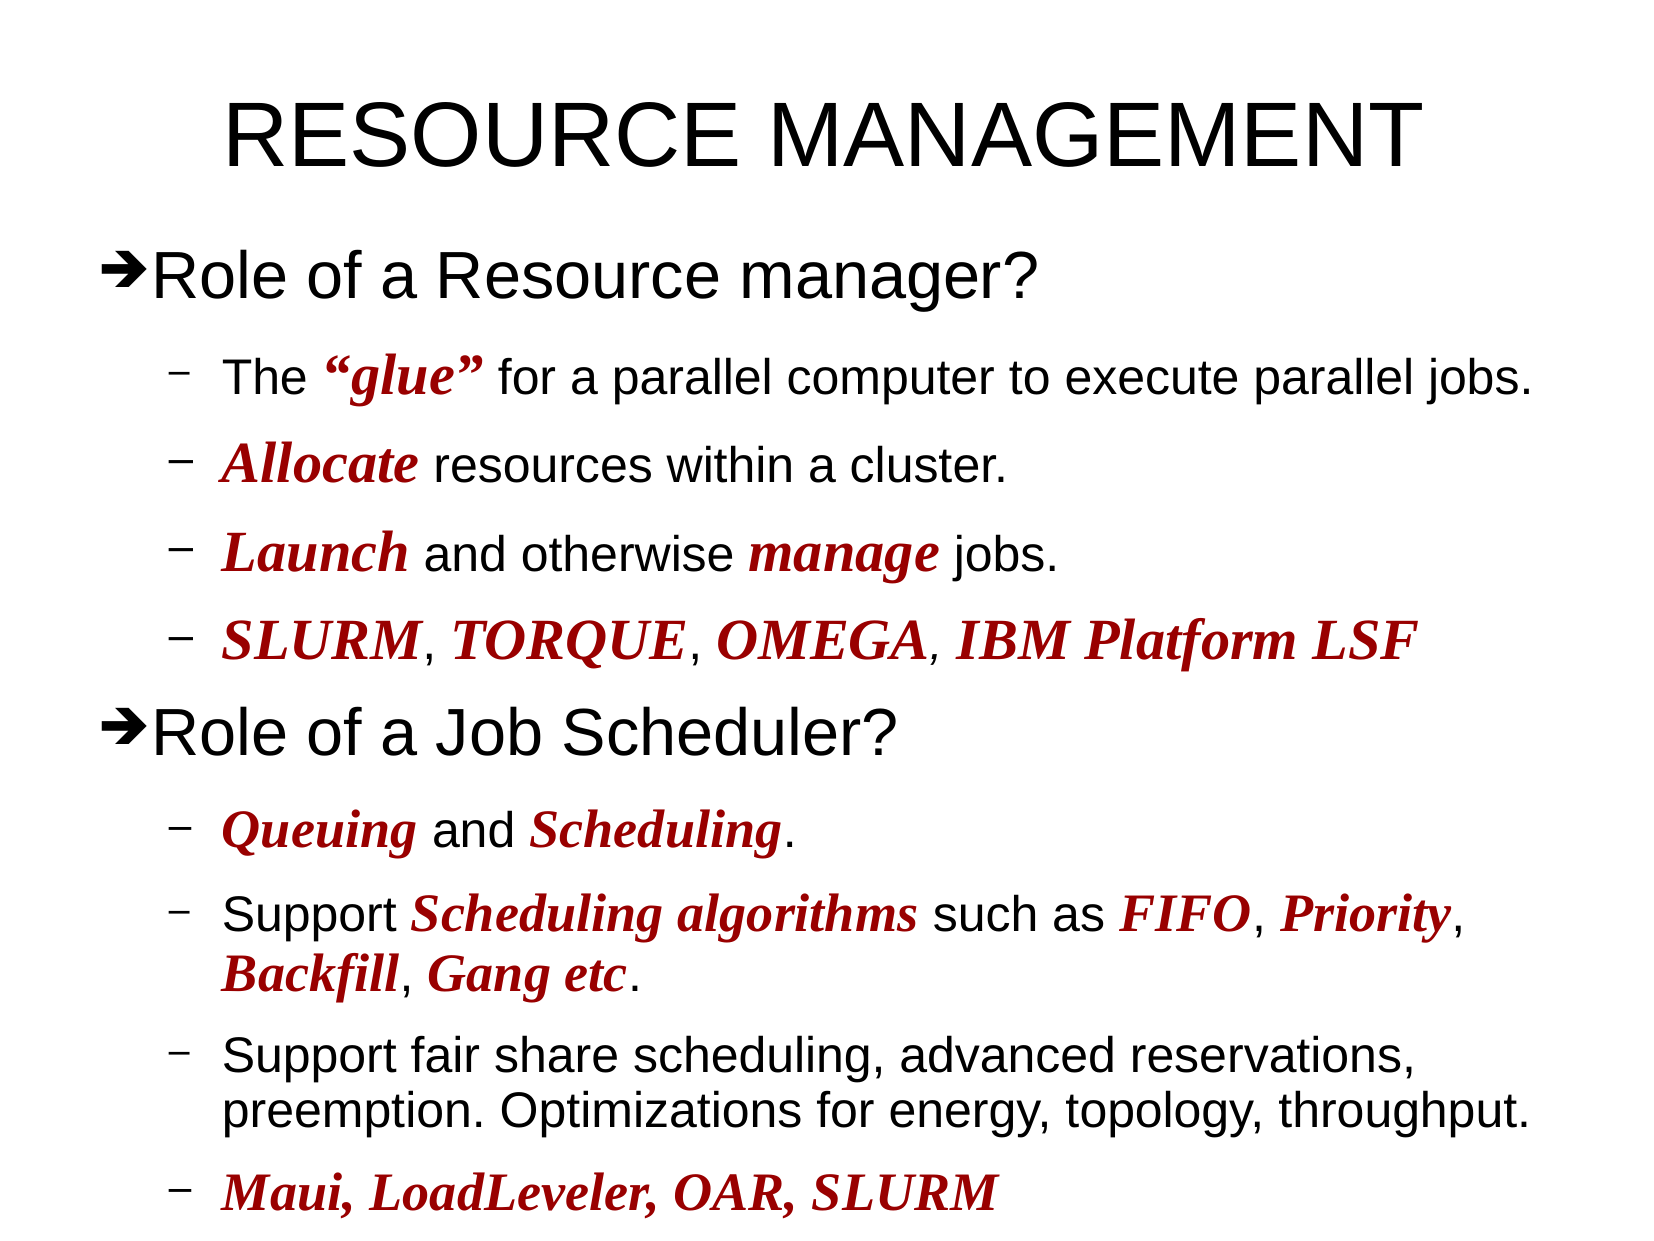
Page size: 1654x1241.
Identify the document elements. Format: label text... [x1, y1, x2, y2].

list Role of a Resource manager? The “glue” for a parallel computer to execute parallel jobs. Allocate resources within a cluster. Launch and otherwise manage jobs. SLURM, TORQUE, OMEGA, IBM Platform LSF Role of a Job Scheduler? Queuing and Scheduling. Support Scheduling algorithms such as FIFO, Priority, Backfill, Gang etc. Support fair share scheduling, advanced reservations, preemption. Optimizations for energy, topology, throughput. Maui, LoadLeveler, OAR, SLURM [80, 238, 1569, 1226]
title RESOURCE MANAGEMENT [80, 31, 1569, 238]
